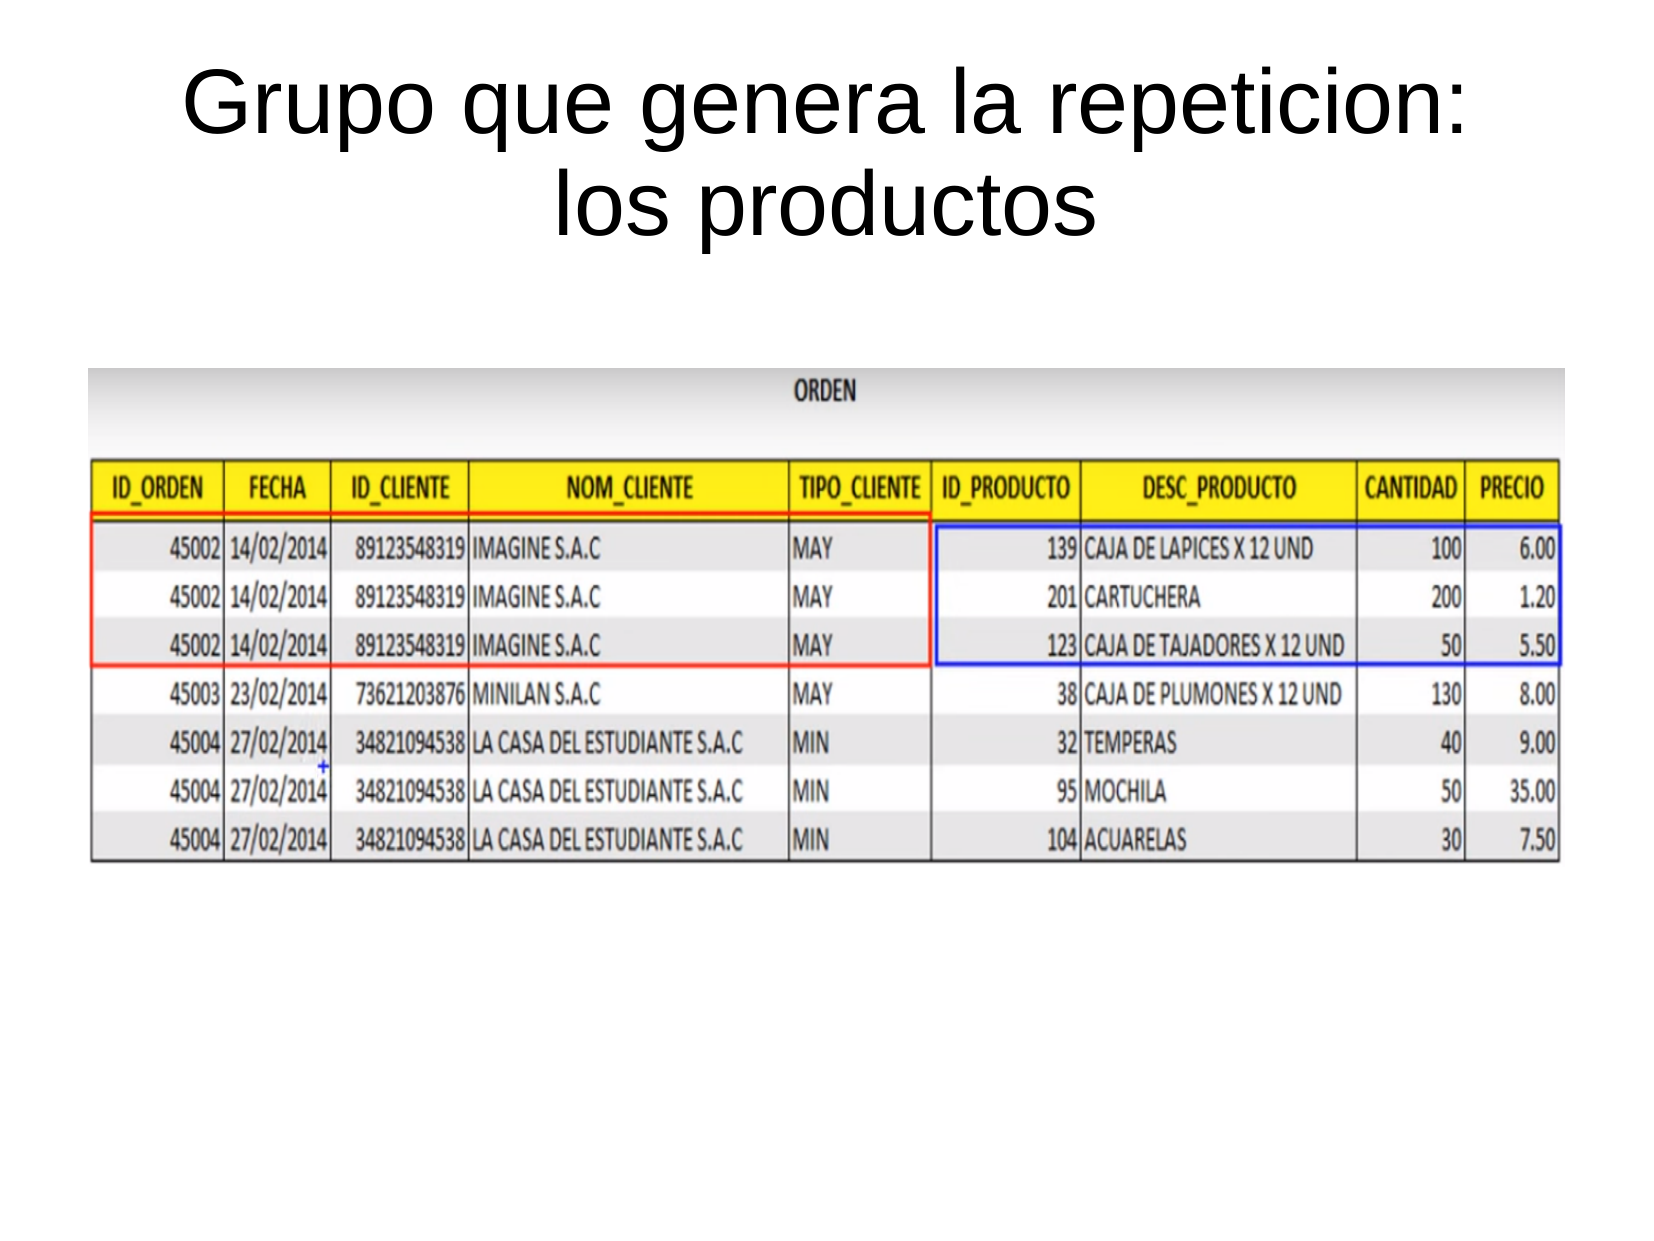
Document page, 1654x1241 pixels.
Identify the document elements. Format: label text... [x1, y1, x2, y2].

title Grupo que genera la repeticion: los productos [82, 49, 1571, 257]
picture [88, 368, 1565, 867]
